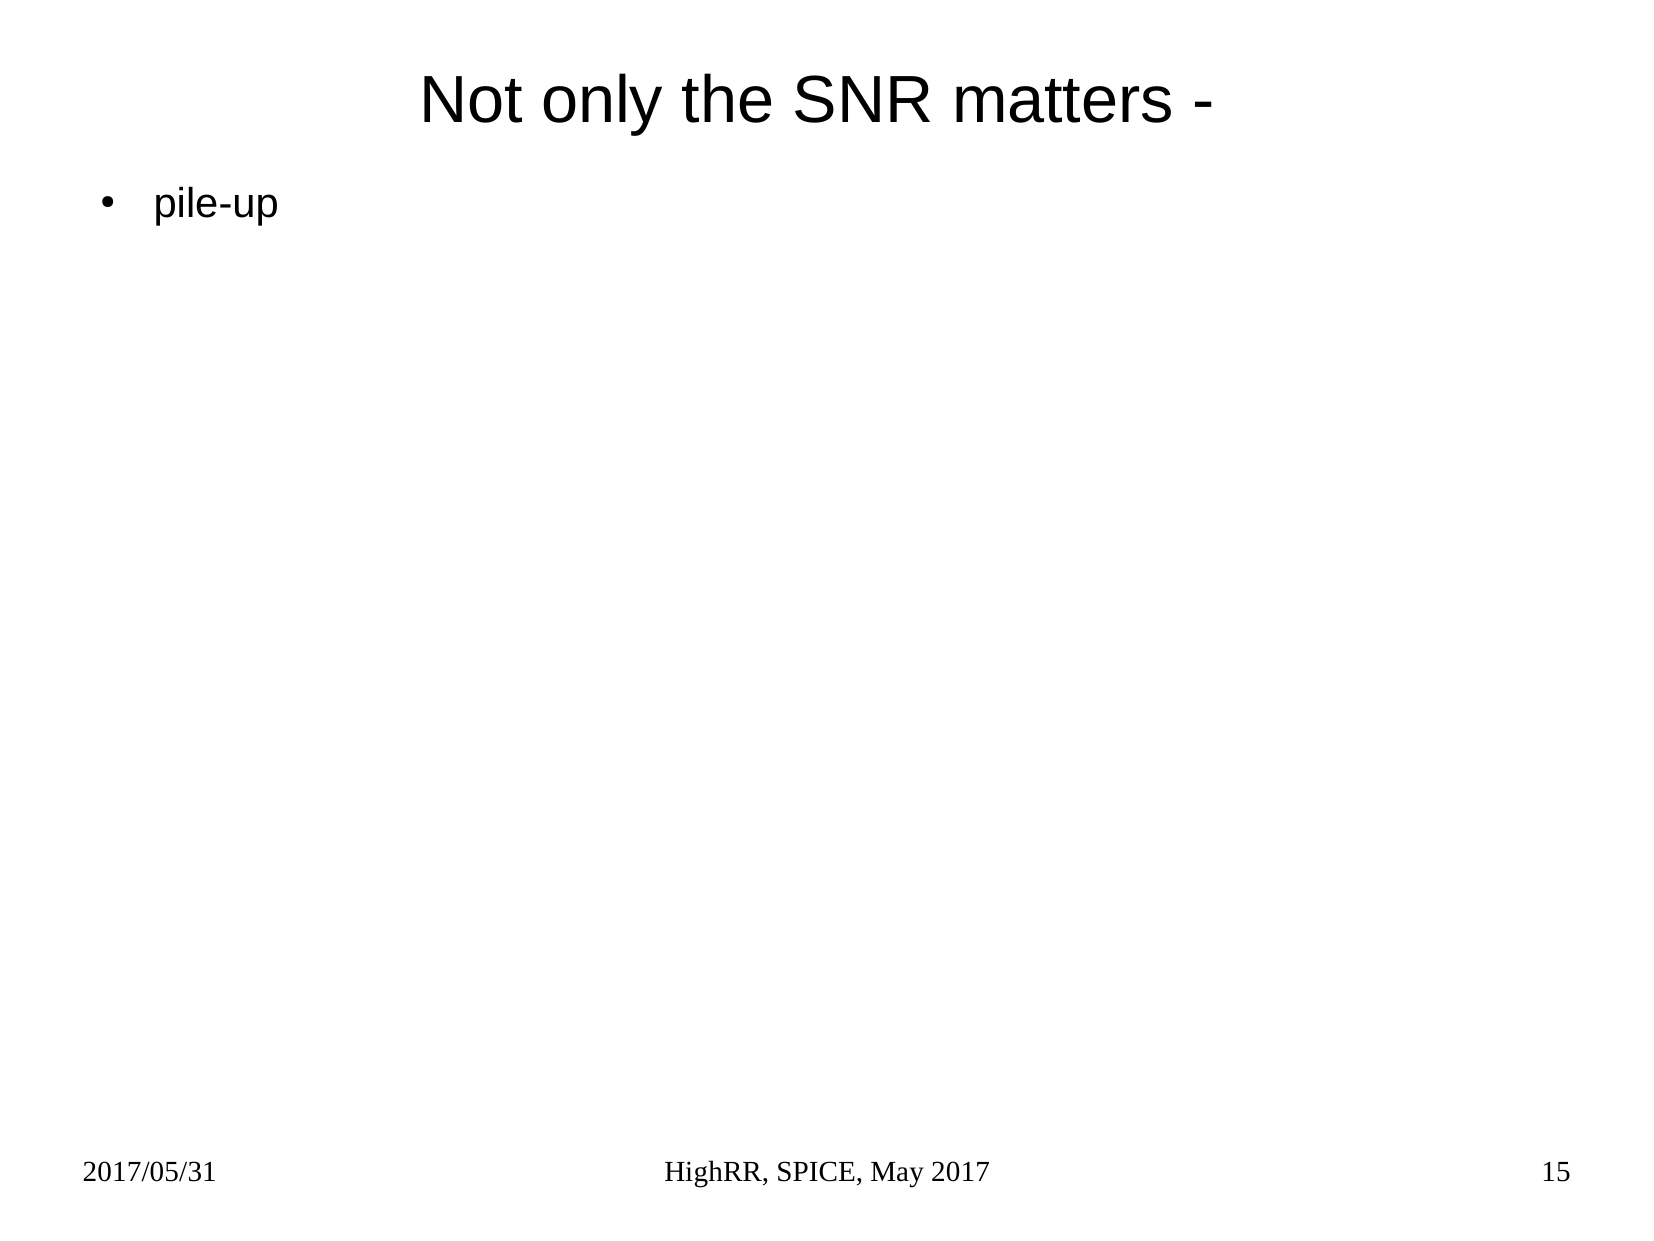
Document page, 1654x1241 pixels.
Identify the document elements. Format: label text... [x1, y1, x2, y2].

list pile-up [82, 180, 1571, 1141]
title Not only the SNR matters - [82, 49, 1571, 151]
